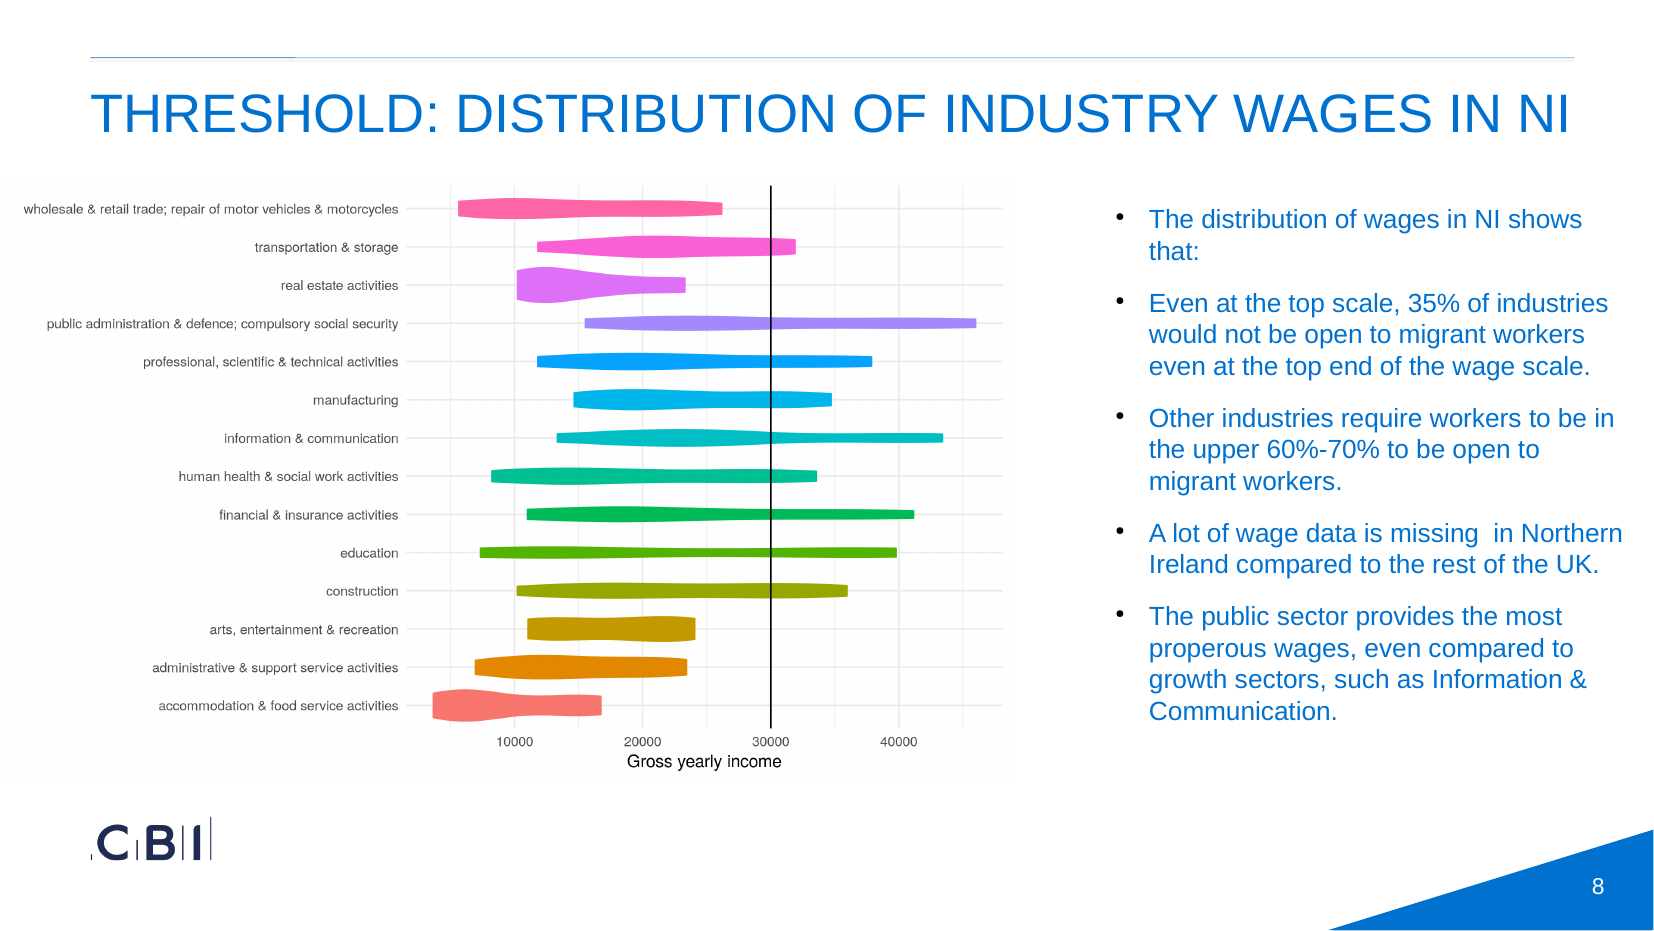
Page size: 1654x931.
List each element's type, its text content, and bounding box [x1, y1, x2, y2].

picture [0, 177, 1011, 780]
text_box The distribution of wages in NI shows that: Even at the top scale, 35% of industries would not be open to migrant workers even at the top end of the wage scale. Other industries require workers to be in the upper 60%-70% to be open to migrant workers. A lot of wage data is missing in Northern Ireland compared to the rest of the UK. The public sector provides the most properous wages, even compared to growth sectors, such as Information & Communication. [1104, 202, 1625, 774]
picture [90, 816, 212, 861]
title Threshold: Distribution of industry wages in ni [90, 78, 1575, 175]
